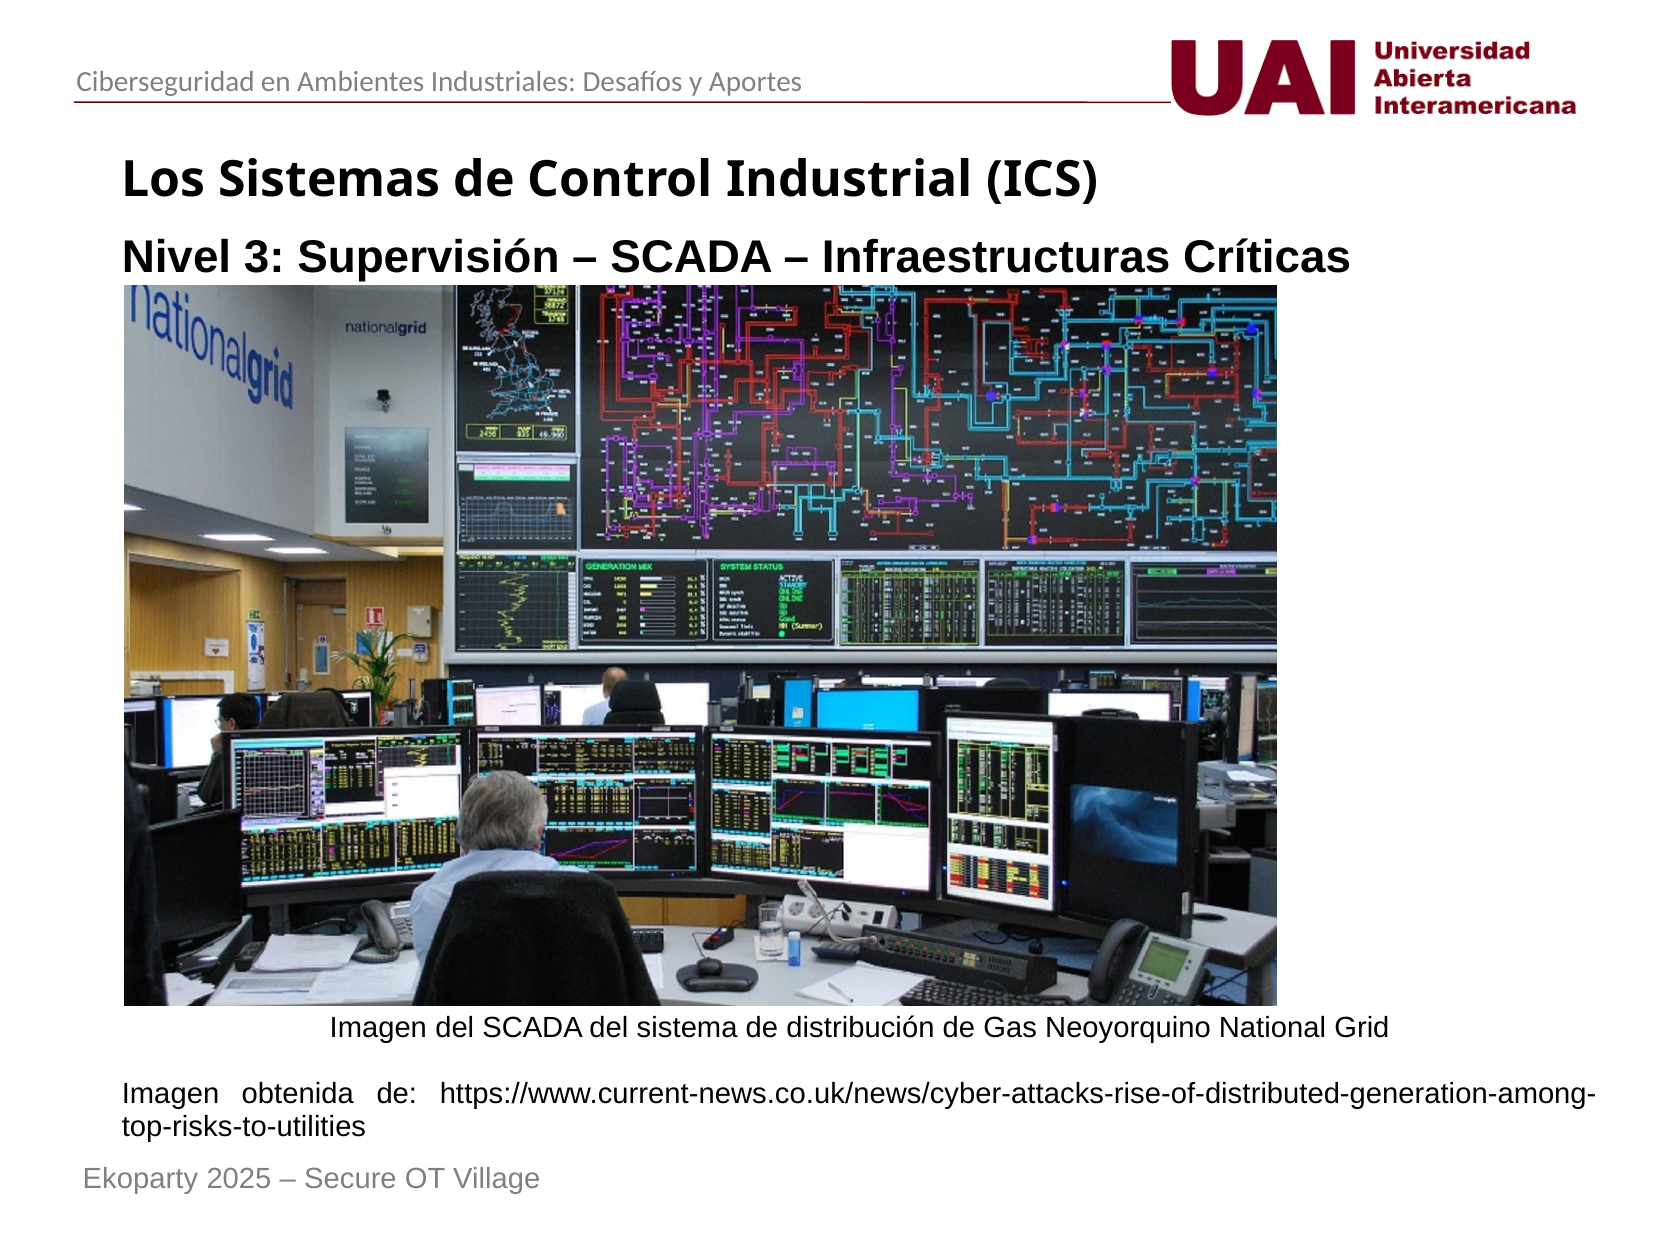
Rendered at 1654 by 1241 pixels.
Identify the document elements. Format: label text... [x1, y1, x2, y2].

text_box Nivel 3: Supervisión – SCADA – Infraestructuras Críticas Imagen del SCADA del sistema de distribución de Gas Neoyorquino National Grid Imagen obtenida de: https://www.current-news.co.uk/news/cyber-attacks-rise-of-distributed-generation-among-top-risks-to-utilities [107, 223, 1614, 1151]
picture [124, 285, 1277, 1006]
text_box Los Sistemas de Control Industrial (ICS) [106, 135, 1114, 220]
picture [1171, 40, 1577, 116]
